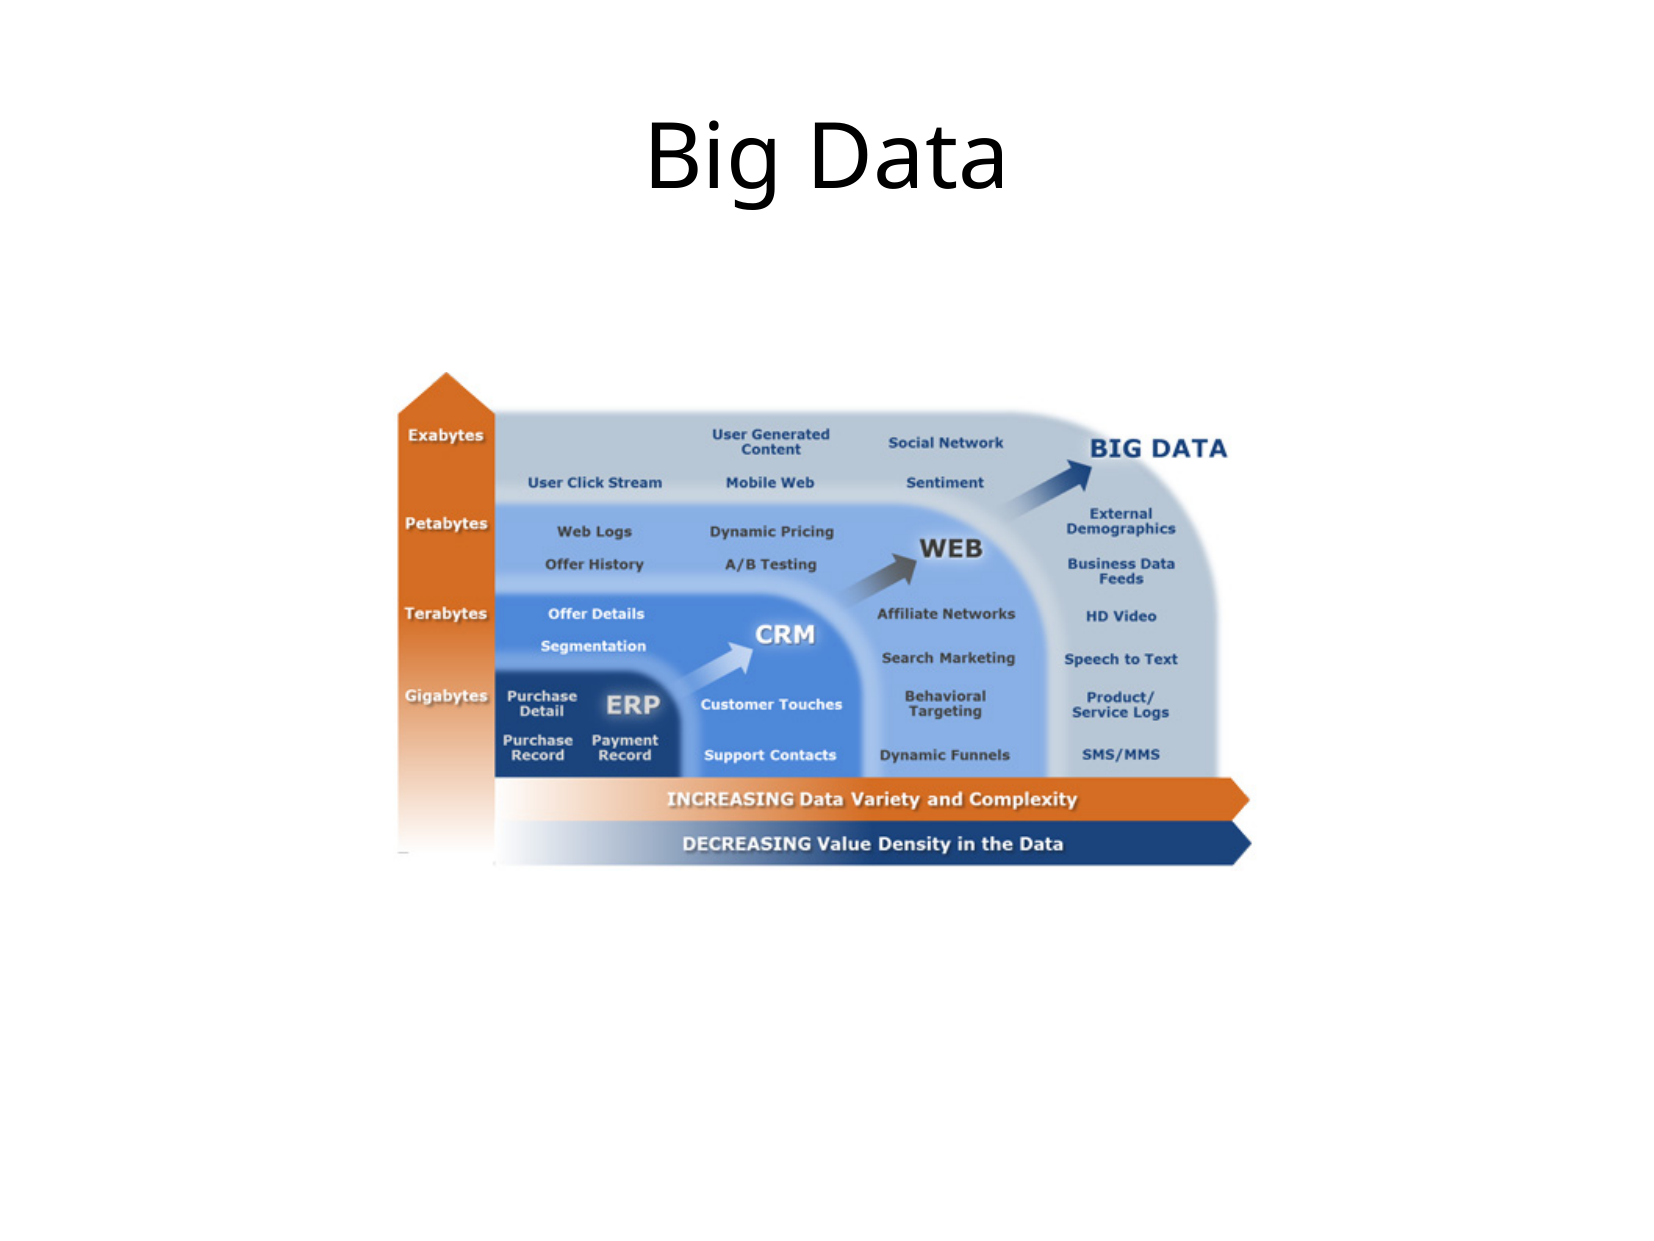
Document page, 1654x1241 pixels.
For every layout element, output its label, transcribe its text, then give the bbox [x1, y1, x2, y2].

picture [393, 372, 1269, 871]
title Big Data [82, 49, 1571, 257]
